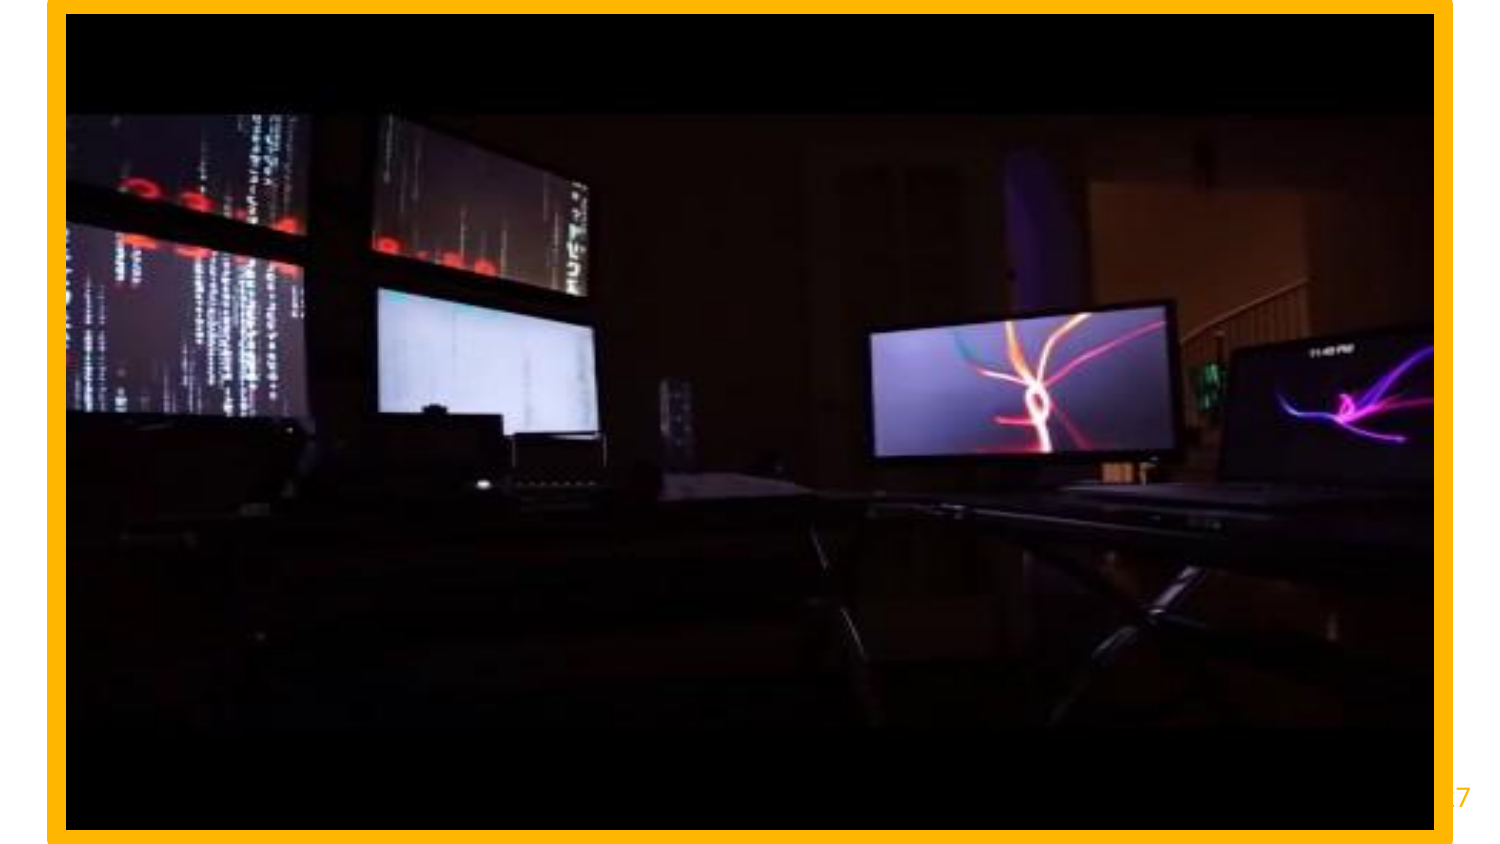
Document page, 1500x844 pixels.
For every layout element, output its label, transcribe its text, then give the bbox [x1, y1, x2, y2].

picture [65, 13, 1435, 831]
slide_number <number> [1453, 753, 1500, 844]
